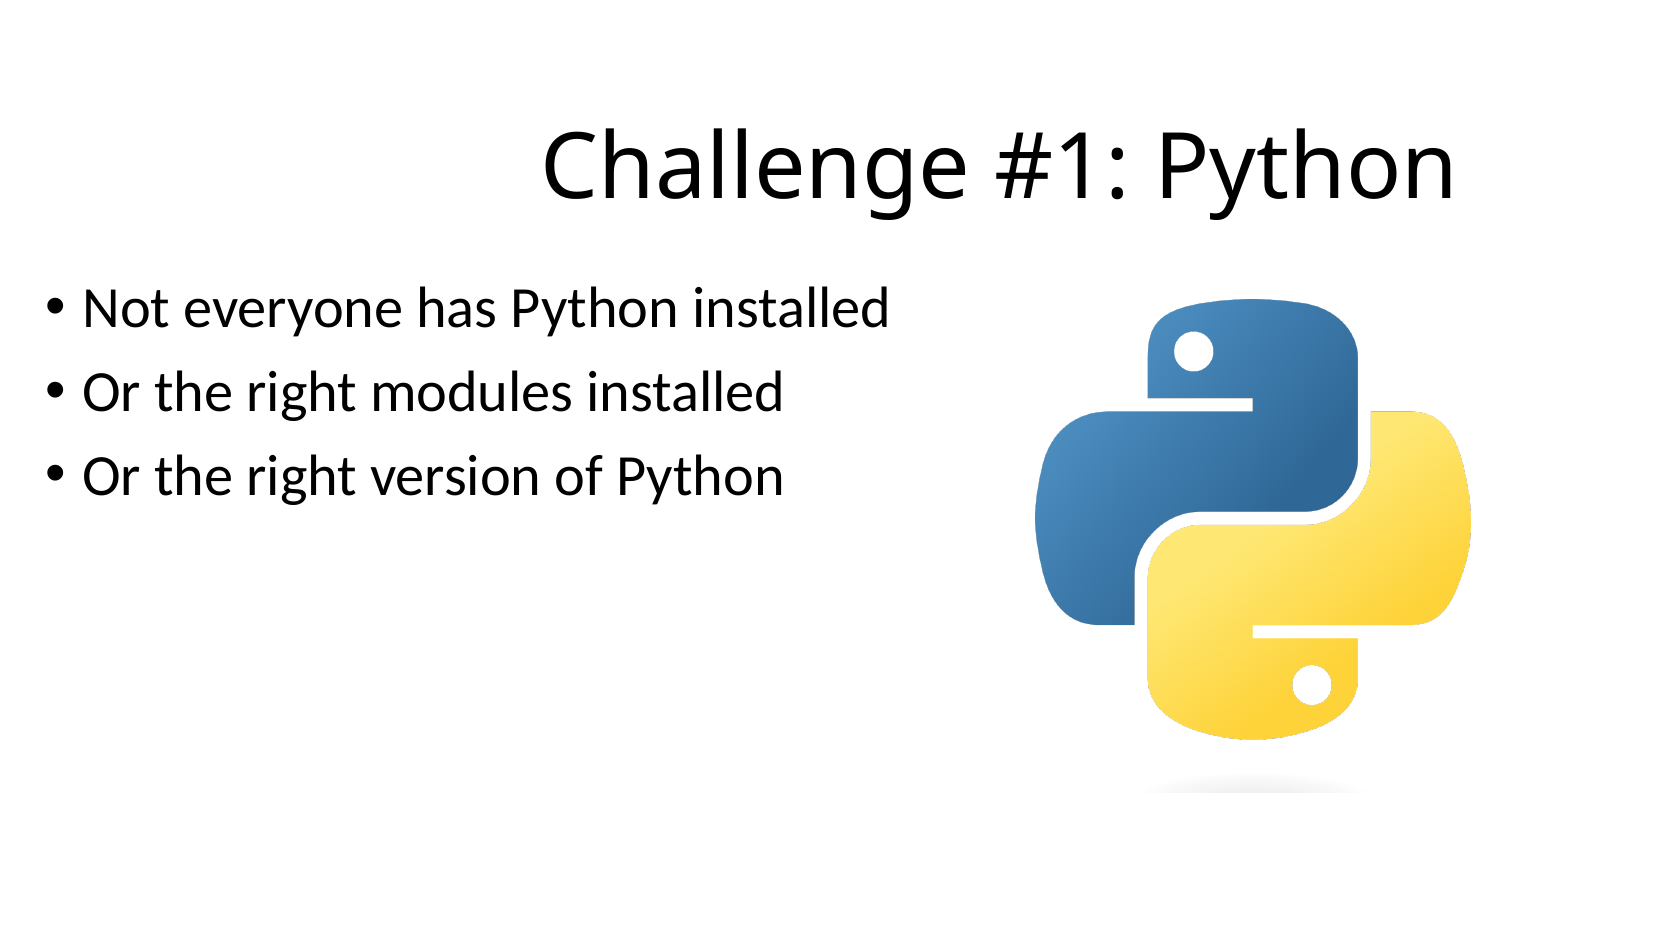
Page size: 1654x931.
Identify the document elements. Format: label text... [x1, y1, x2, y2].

list Not everyone has Python installed Or the right modules installed Or the right version of Python [30, 270, 1654, 840]
picture [1035, 299, 1486, 794]
title Challenge #1: Python [137, 59, 1654, 270]
